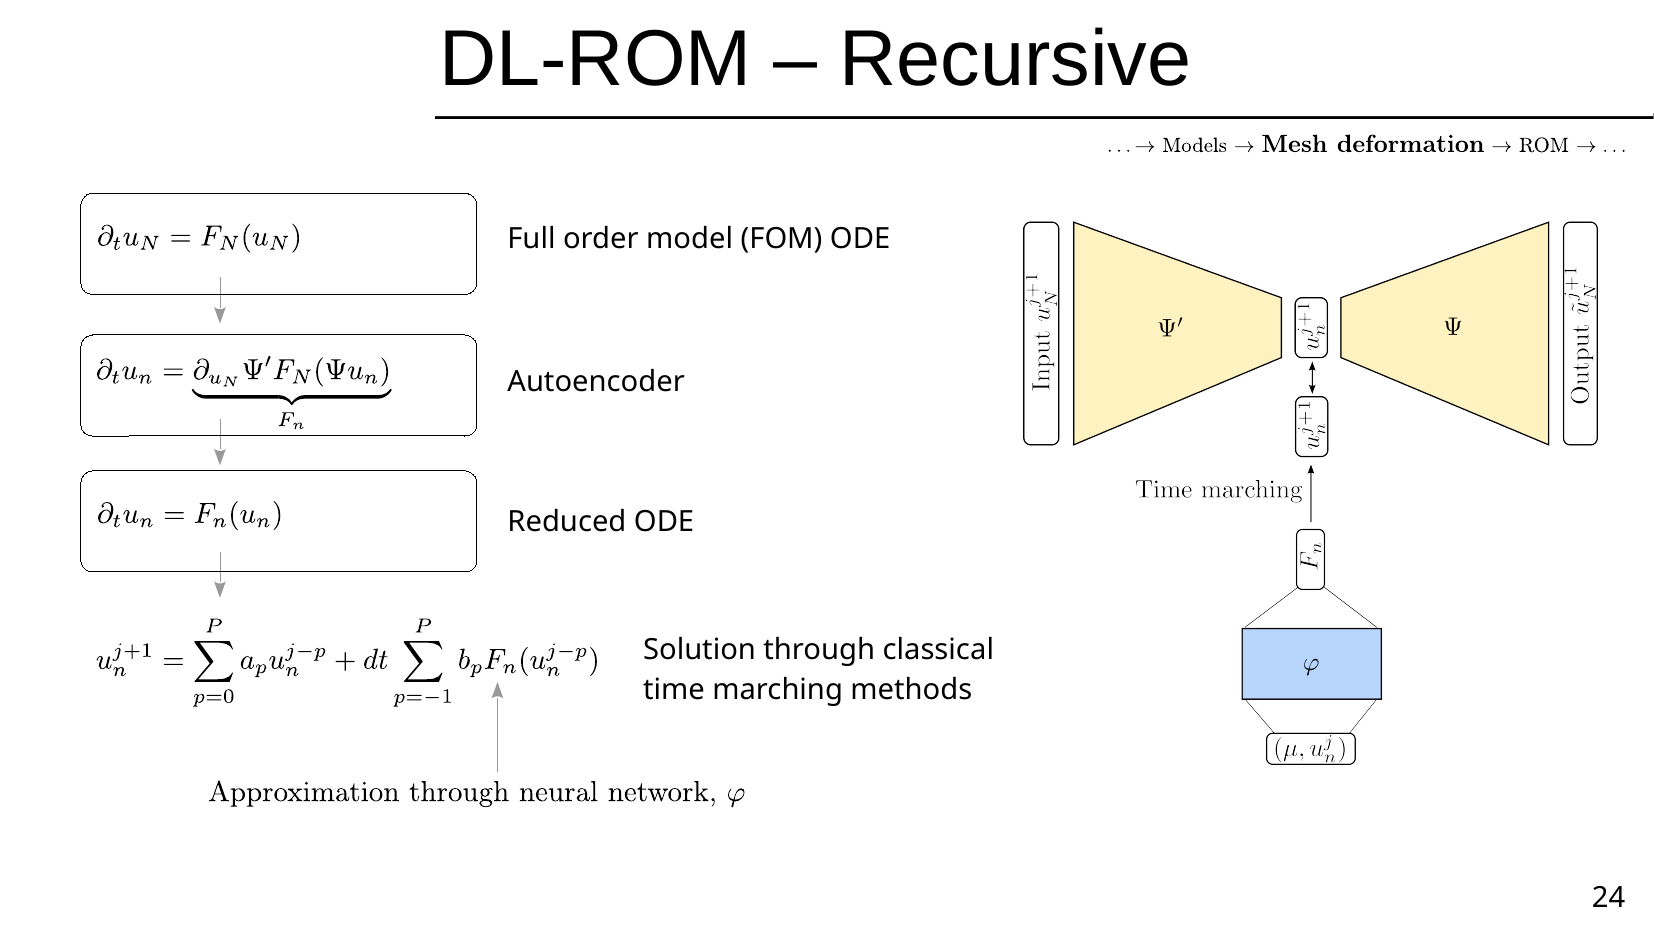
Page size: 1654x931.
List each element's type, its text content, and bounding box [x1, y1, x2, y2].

picture [1023, 221, 1598, 765]
picture [95, 499, 282, 532]
picture [95, 354, 393, 431]
text_box Solution through classical time marching methods [628, 621, 1023, 716]
title DL-ROM – Recursive [0, 0, 1654, 117]
picture [95, 222, 301, 254]
text_box Full order model (FOM) ODE [492, 209, 918, 301]
picture [1107, 133, 1626, 154]
text_box Reduced ODE [492, 492, 857, 546]
picture [208, 780, 745, 808]
text_box Autoencoder [492, 352, 723, 408]
picture [95, 618, 597, 707]
